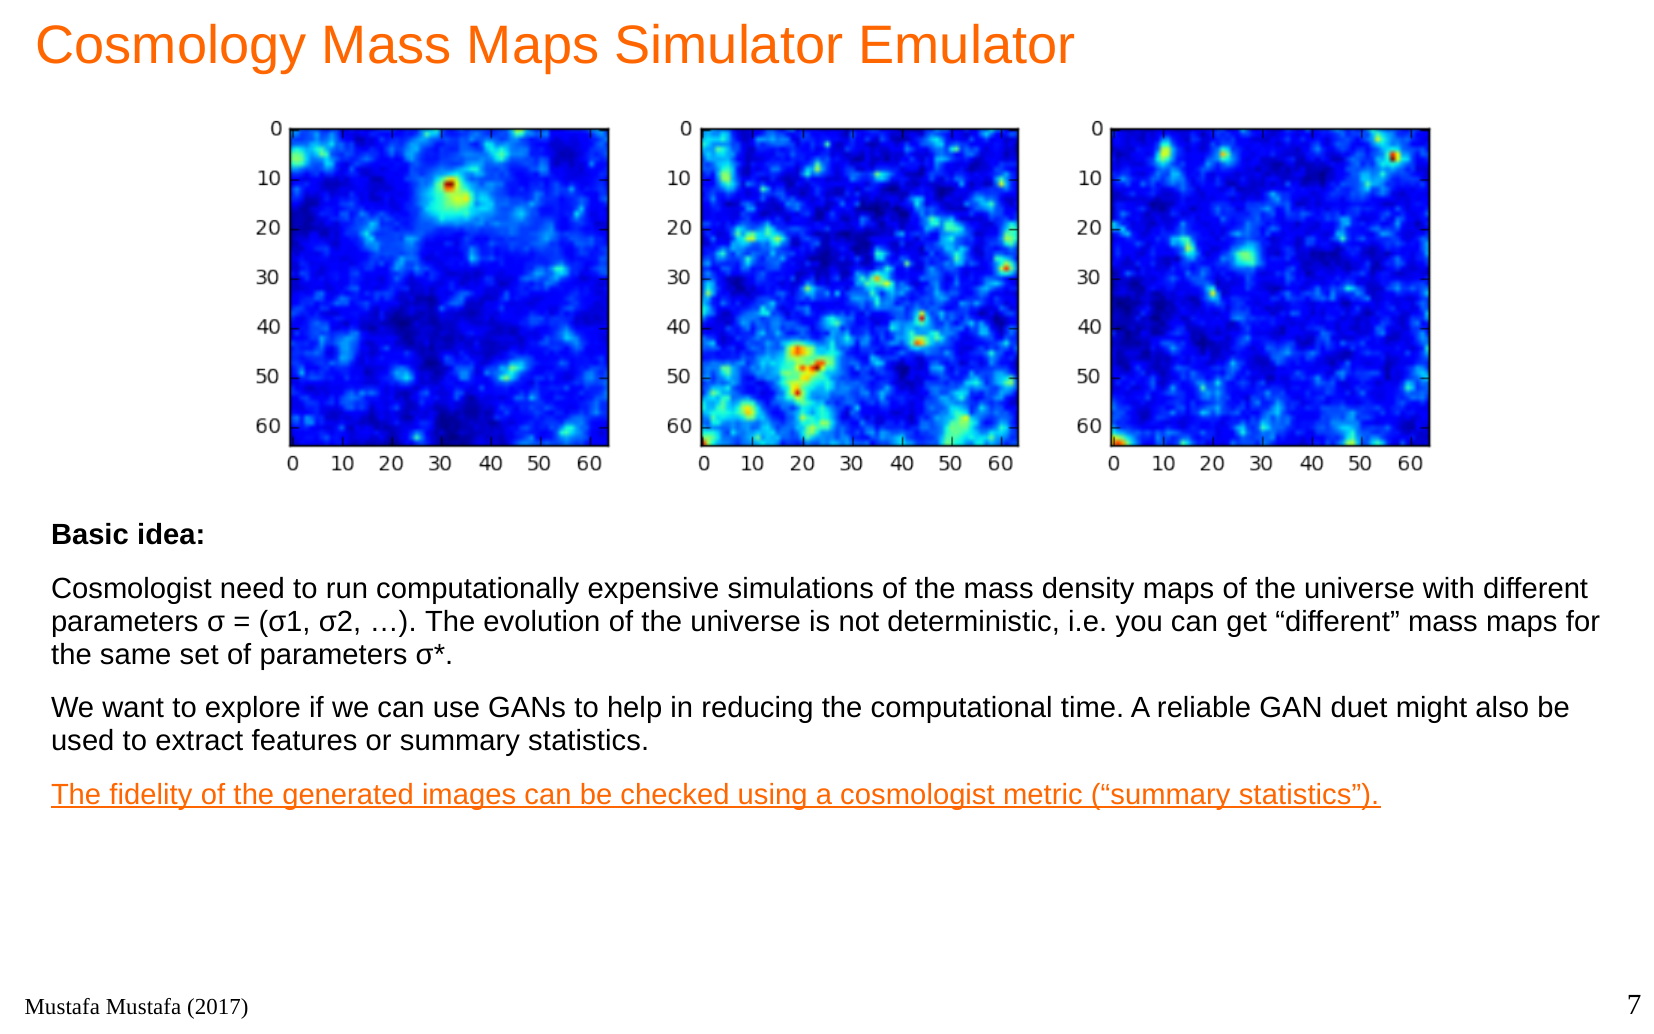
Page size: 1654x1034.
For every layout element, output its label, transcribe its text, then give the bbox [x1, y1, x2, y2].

text_box Basic idea: Cosmologist need to run computationally expensive simulations of the mass density maps of the universe with different parameters σ = (σ1, σ2, …). The evolution of the universe is not deterministic, i.e. you can get “different” mass maps for the same set of parameters σ*. We want to explore if we can use GANs to help in reducing the computational time. A reliable GAN duet might also be used to extract features or summary statistics. The fidelity of the generated images can be checked using a cosmologist metric (“summary statistics”). [36, 510, 1618, 840]
picture [240, 107, 1441, 483]
title Cosmology Mass Maps Simulator Emulator [35, 14, 1636, 76]
